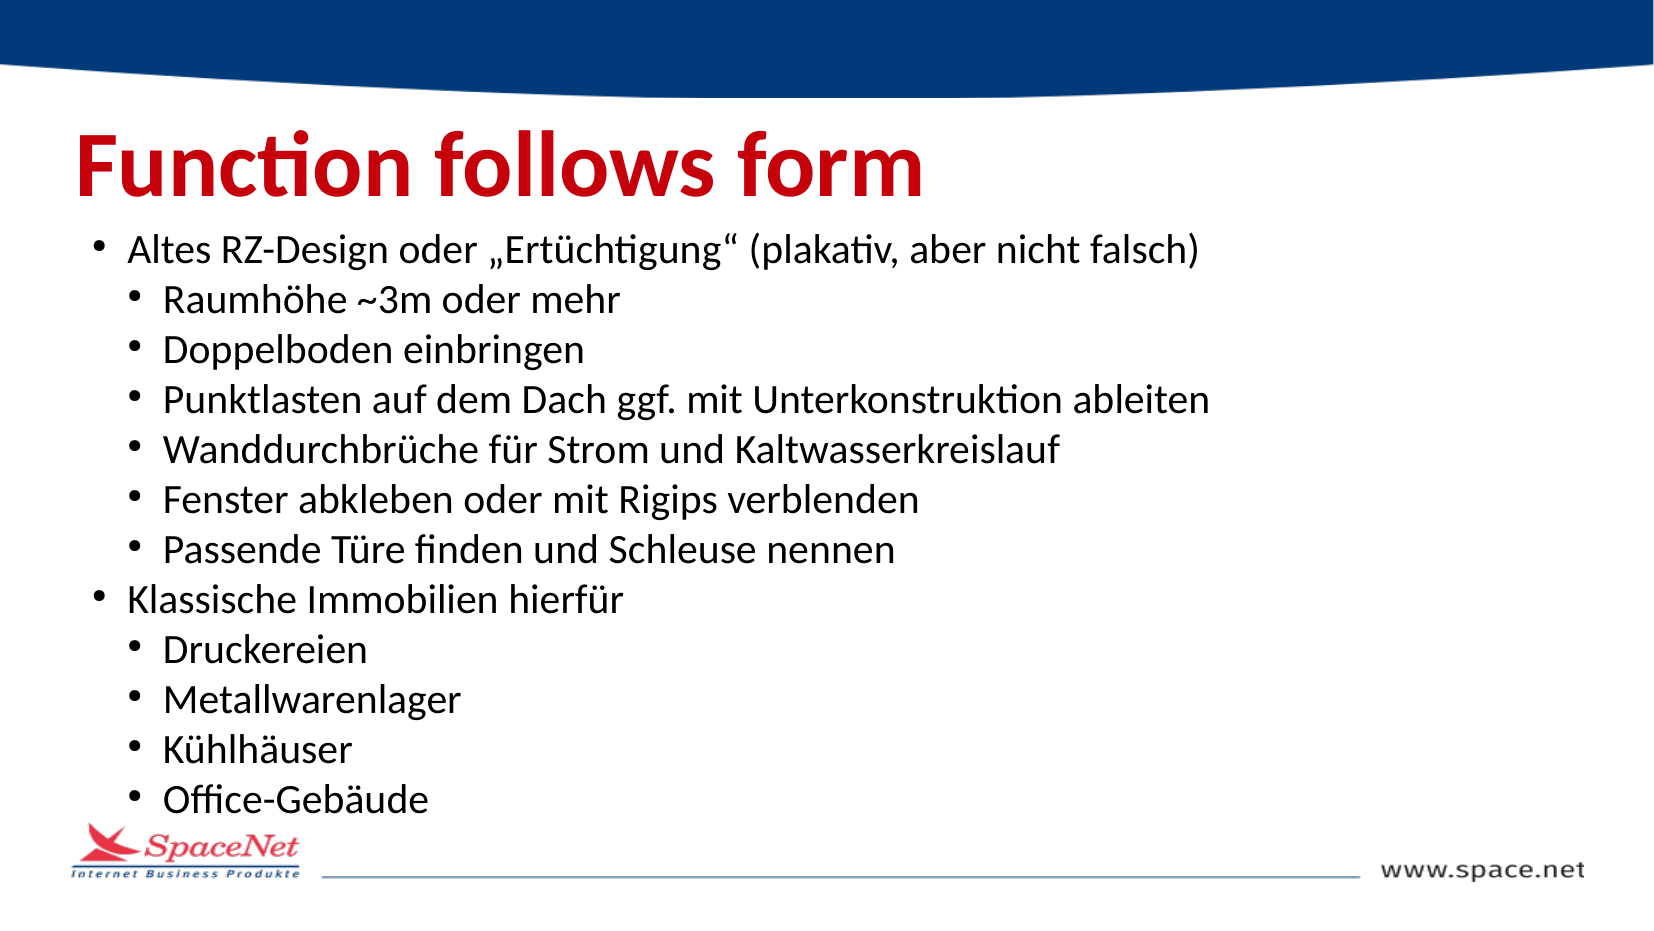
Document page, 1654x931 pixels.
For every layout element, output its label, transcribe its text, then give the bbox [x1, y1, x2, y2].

text_box Altes RZ-Design oder „Ertüchtigung“ (plakativ, aber nicht falsch) Raumhöhe ~3m oder mehr Doppelboden einbringen Punktlasten auf dem Dach ggf. mit Unterkonstruktion ableiten Wanddurchbrüche für Strom und Kaltwasserkreislauf Fenster abkleben oder mit Rigips verblenden Passende Türe finden und Schleuse nennen Klassische Immobilien hierfür Druckereien Metallwarenlager Kühlhäuser Office-Gebäude [77, 223, 1576, 830]
text_box Function follows form [60, 95, 1583, 223]
